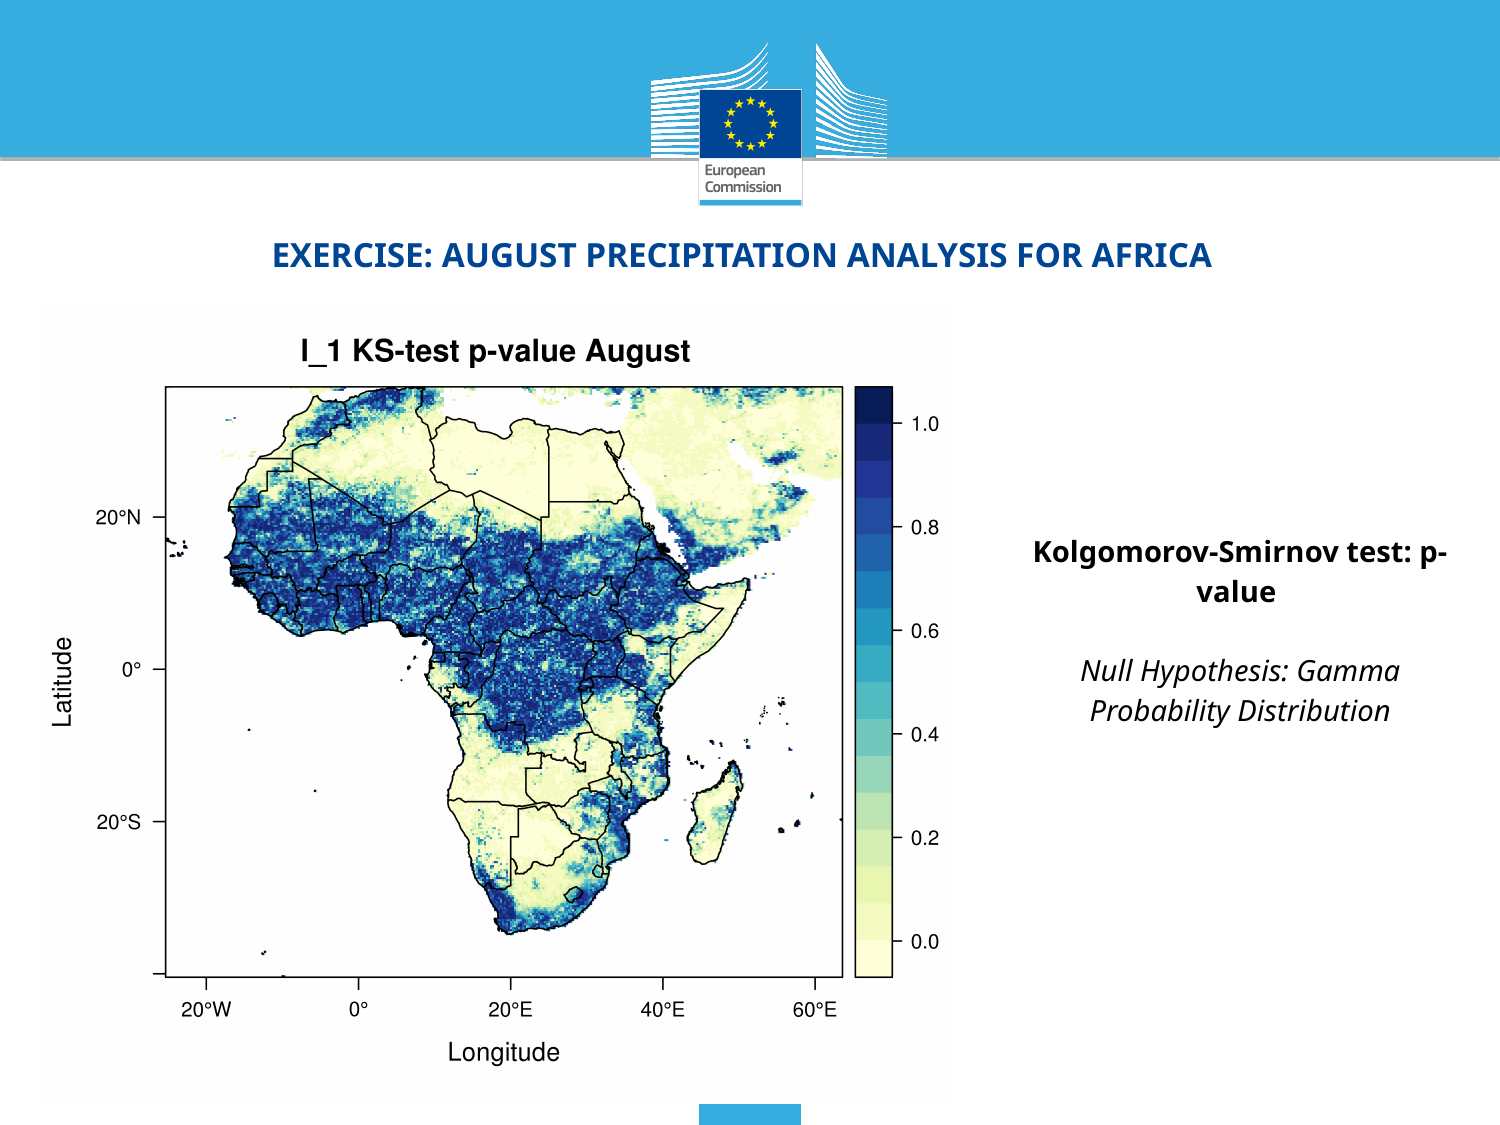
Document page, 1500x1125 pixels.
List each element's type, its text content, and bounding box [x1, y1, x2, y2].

text_box Kolgomorov-Smirnov test: p-value Null Hypothesis: Gamma Probability Distribution [975, 523, 1471, 754]
text_box EXERCISE: AUGUST PRECIPITATION ANALYSIS FOR AFRICA [15, 224, 1471, 286]
picture [651, 42, 887, 207]
picture [39, 308, 952, 1125]
